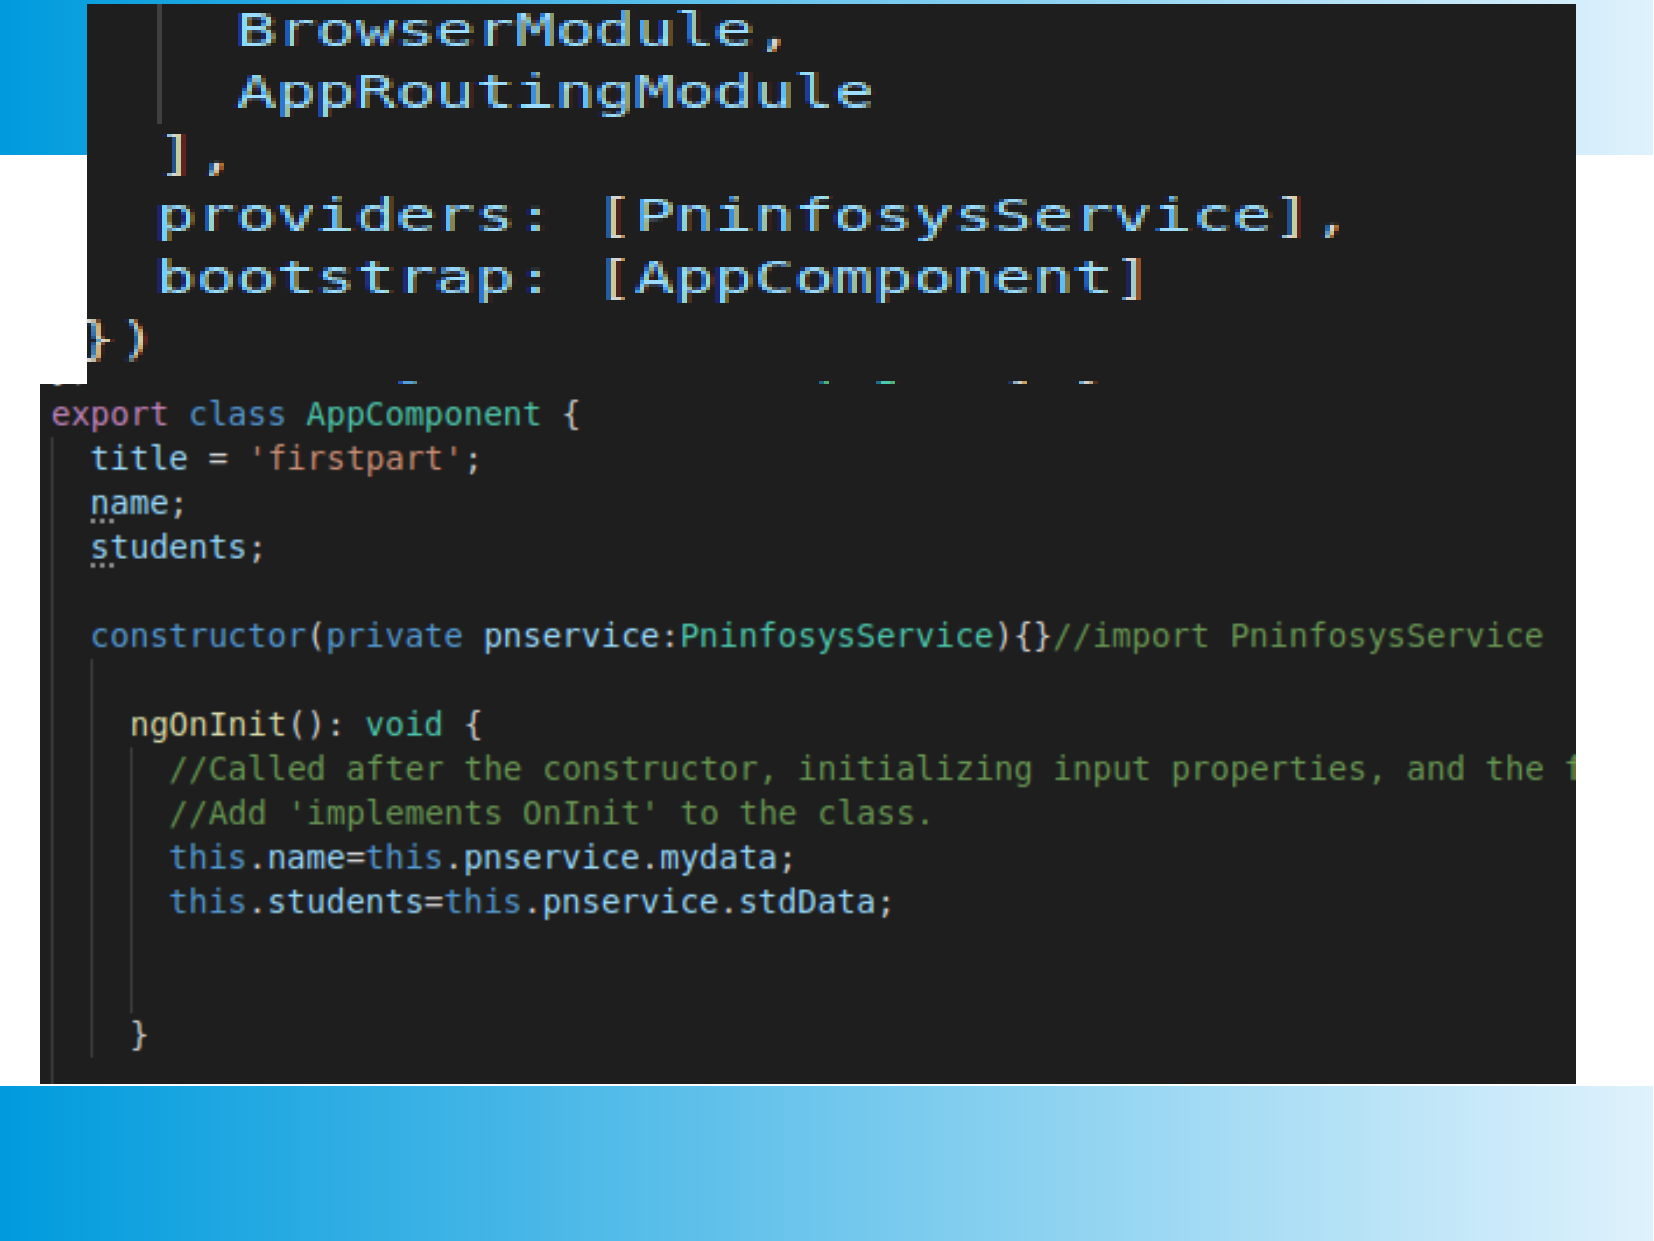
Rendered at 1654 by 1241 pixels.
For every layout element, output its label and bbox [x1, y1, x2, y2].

picture [40, 0, 1576, 1084]
